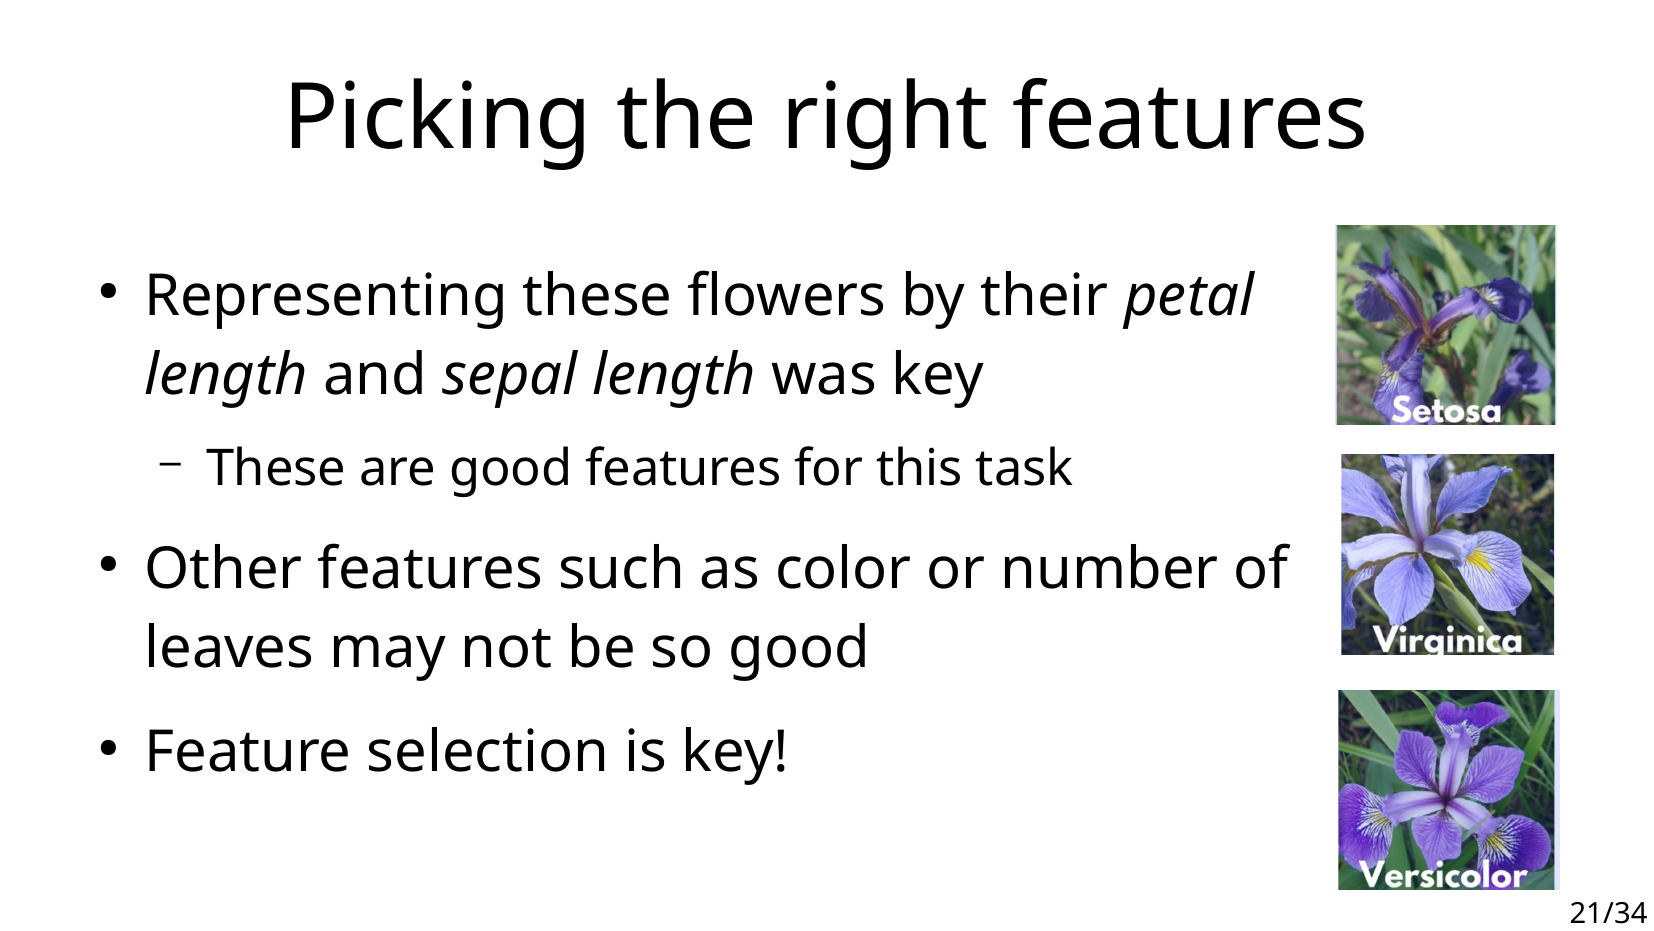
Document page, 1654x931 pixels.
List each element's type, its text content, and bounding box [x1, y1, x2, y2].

picture [1341, 454, 1555, 655]
title Picking the right features [82, 1, 1571, 226]
list Representing these flowers by their petal length and sepal length was key These are good features for this task Other features such as color or number of leaves may not be so good Feature selection is key! [82, 253, 1291, 793]
picture [1335, 224, 1557, 425]
picture [1338, 690, 1561, 890]
